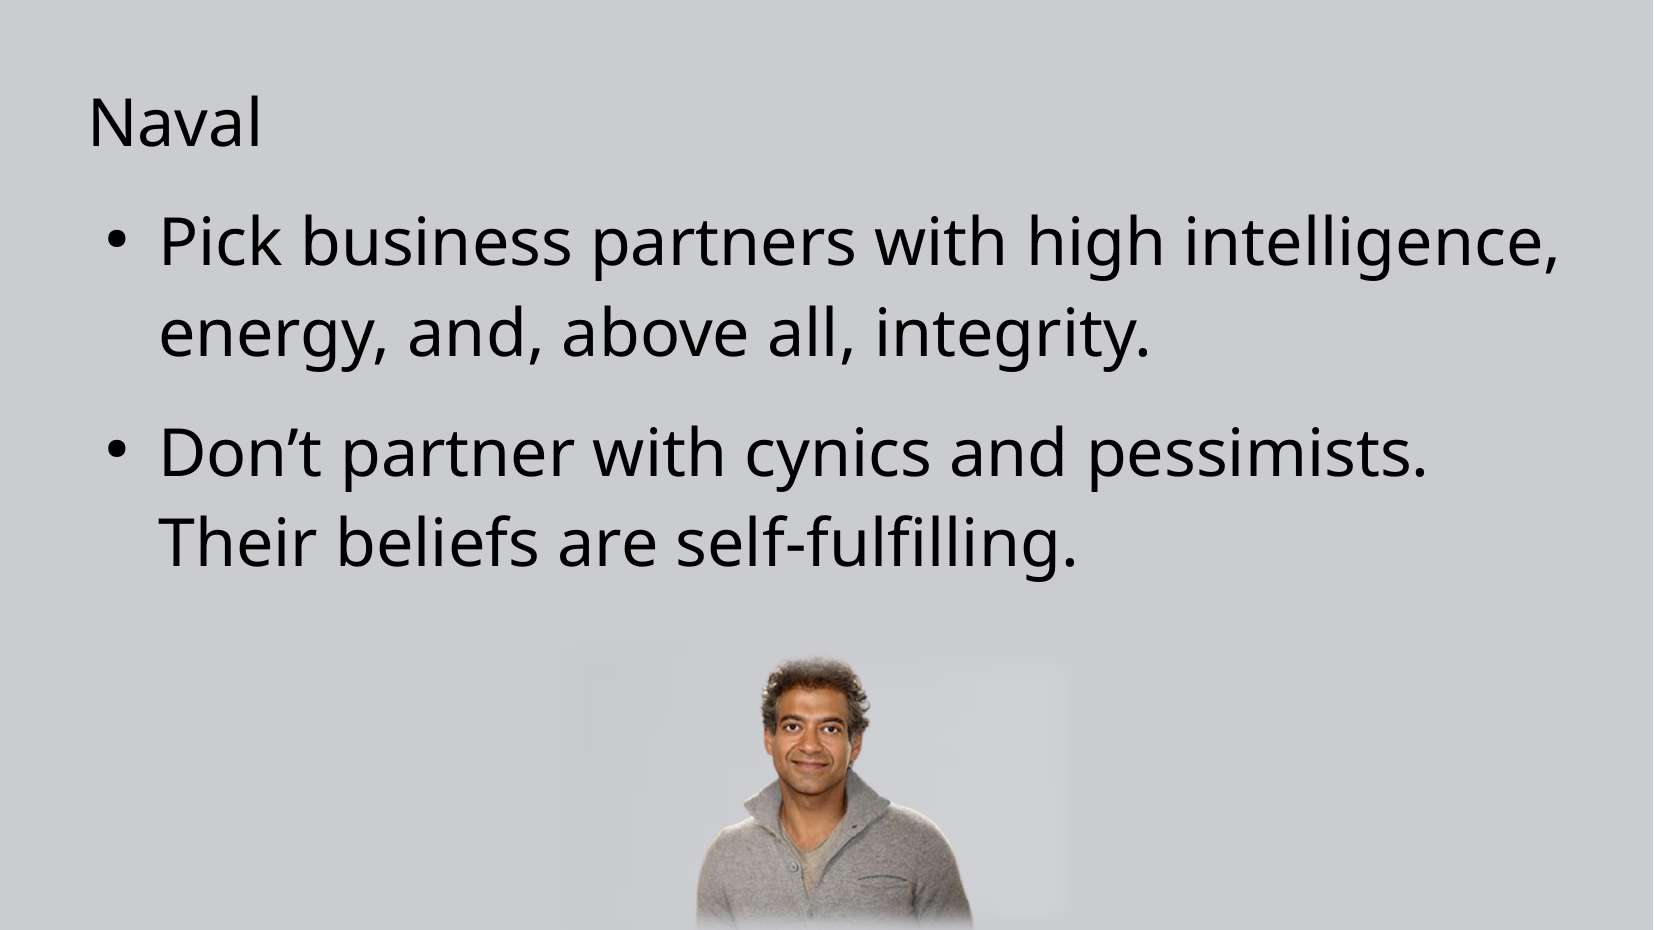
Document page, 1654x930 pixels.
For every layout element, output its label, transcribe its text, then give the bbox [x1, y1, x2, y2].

list Naval Pick business partners with high intelligence, energy, and, above all, integrity. Don’t partner with cynics and pessimists. Their beliefs are self-fulfilling. [87, 75, 1576, 615]
picture [560, 641, 1088, 930]
